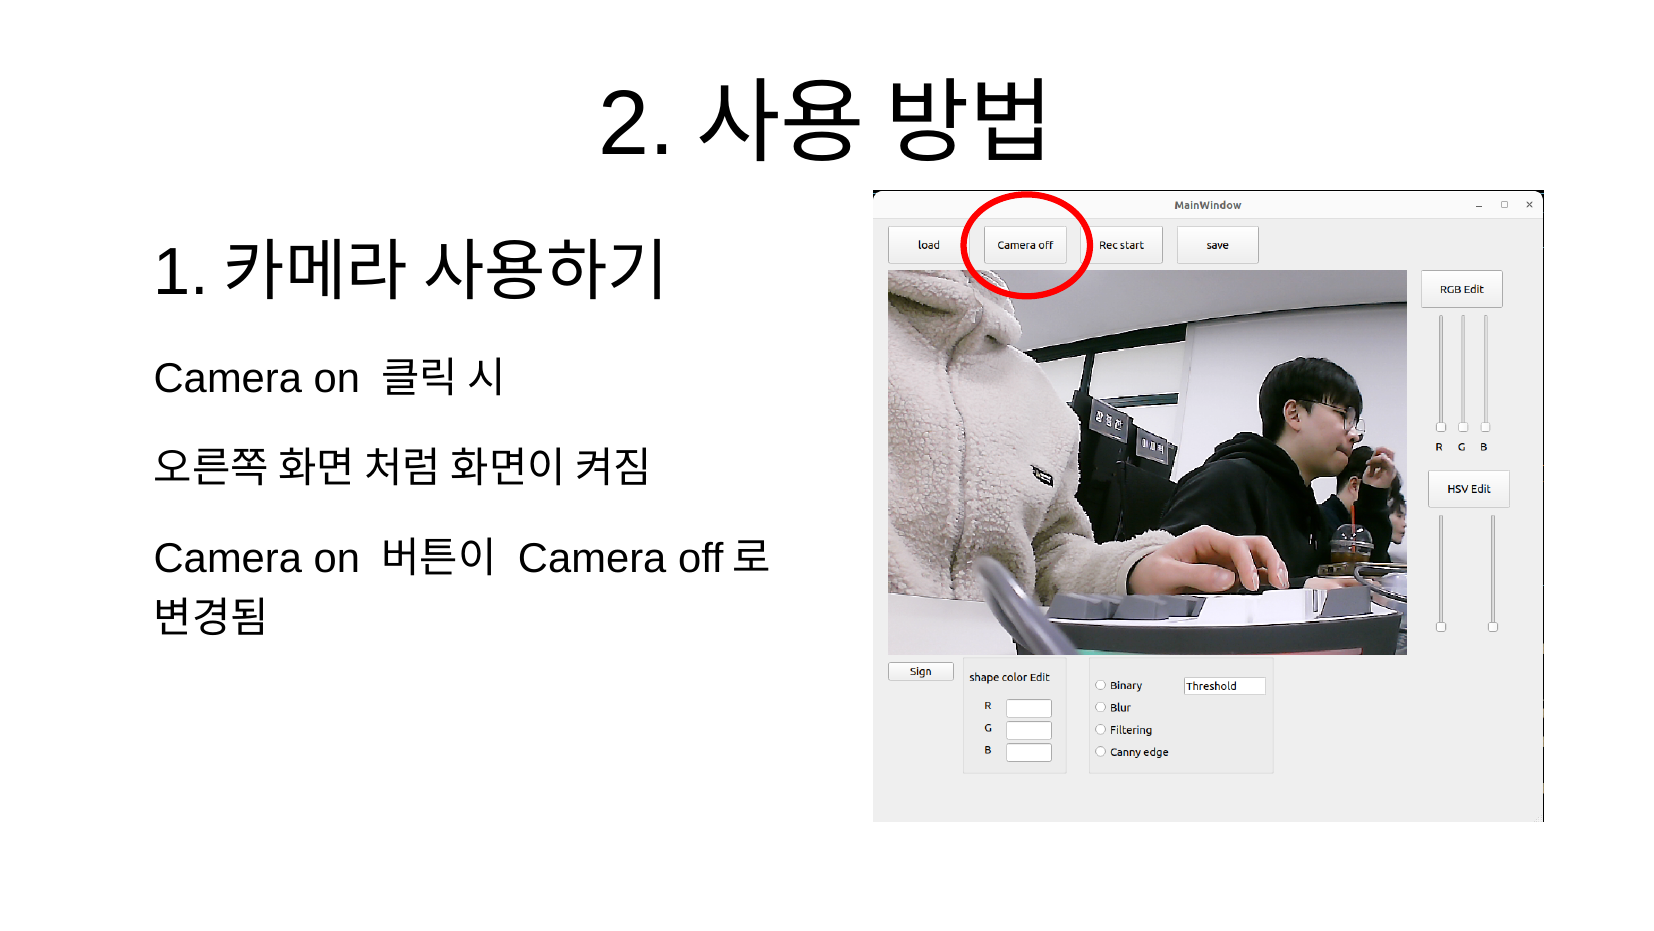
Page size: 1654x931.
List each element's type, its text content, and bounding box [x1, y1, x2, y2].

picture [873, 190, 1544, 823]
title 2.사용 방법 [82, 37, 1571, 193]
list 1.카메라 사용하기 Camera on 클릭 시 오른쪽 화면 처럼 화면이 켜짐 Camera on 버튼이 Camera off로 변경됨 [82, 217, 809, 758]
